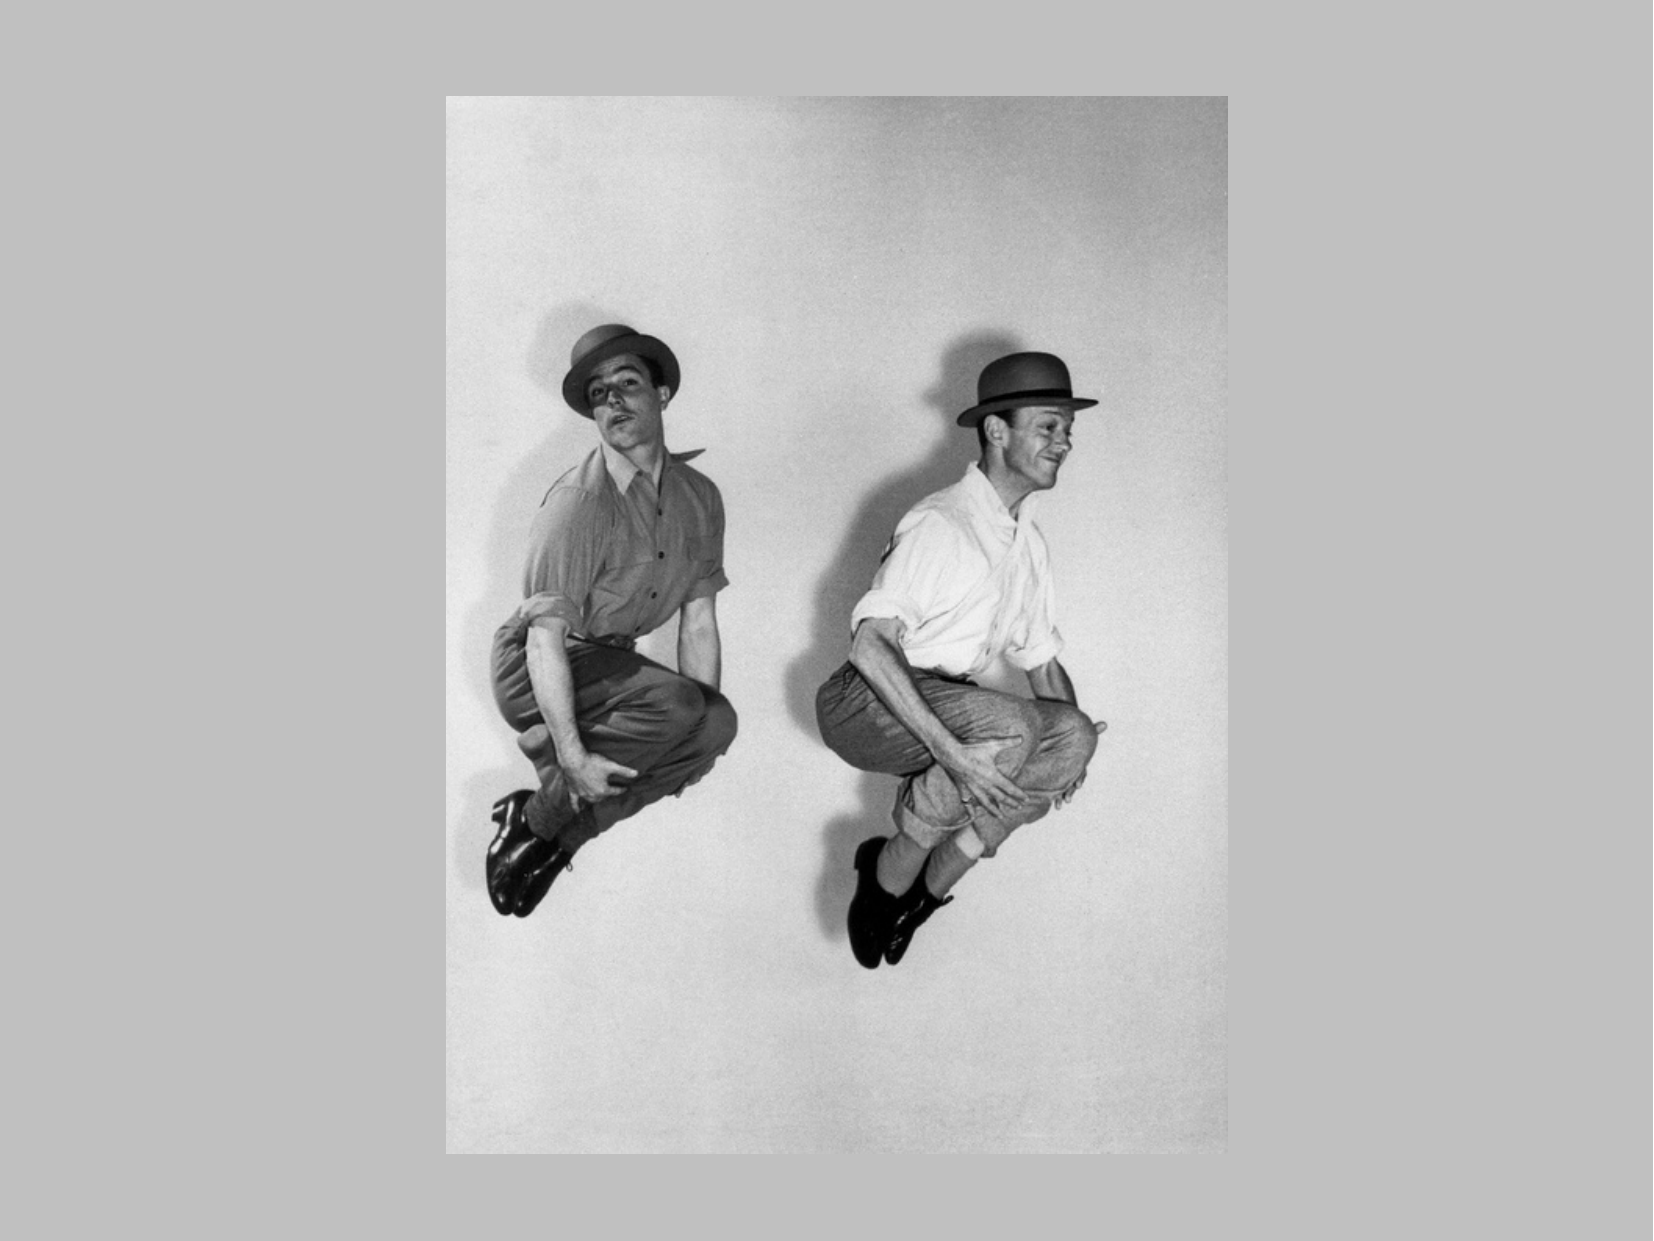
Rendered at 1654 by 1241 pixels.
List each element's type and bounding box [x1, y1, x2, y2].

picture [446, 96, 1228, 1154]
